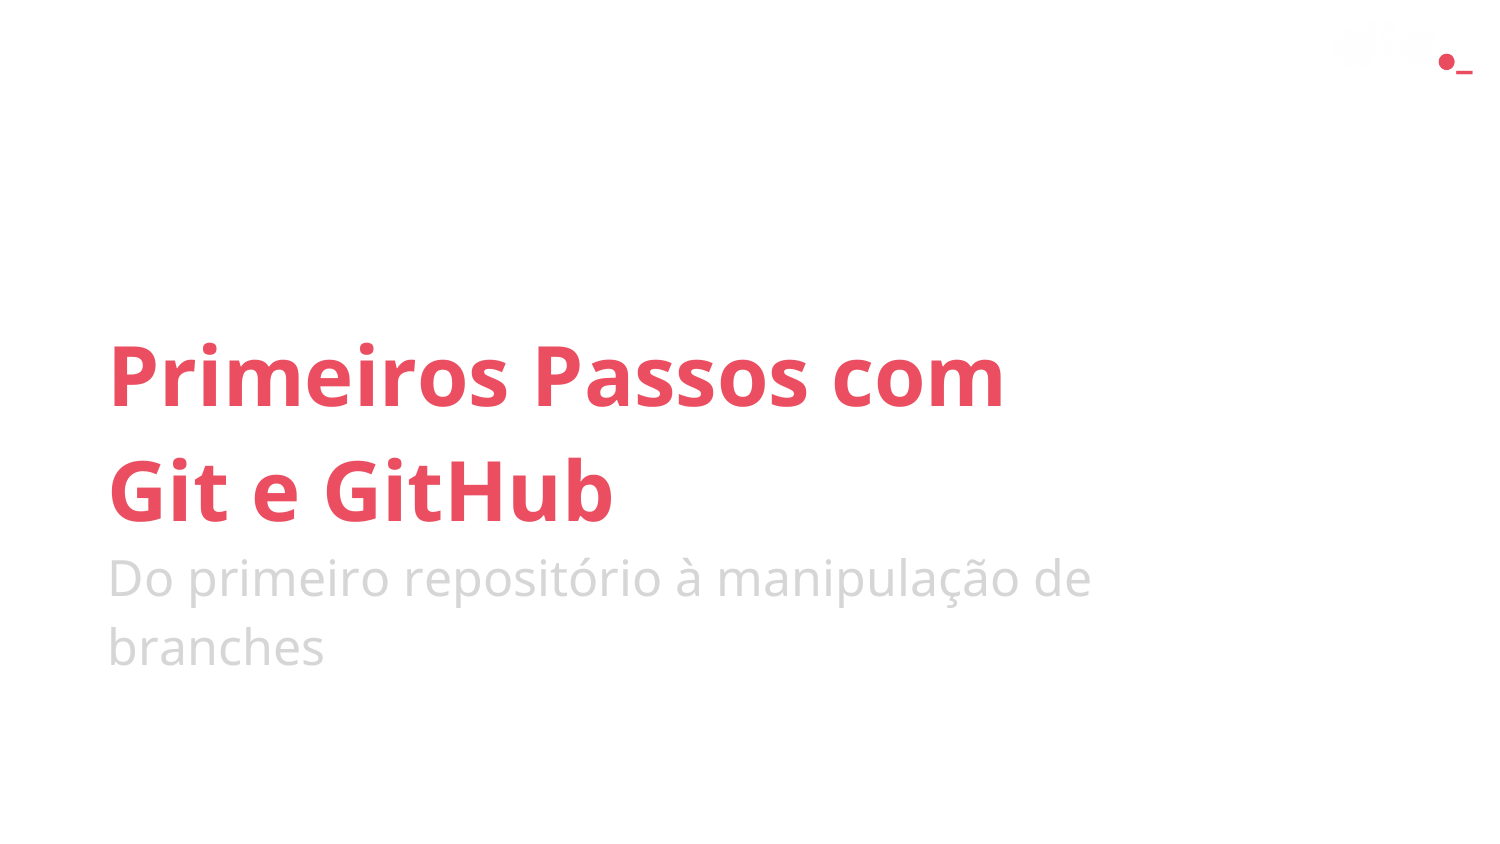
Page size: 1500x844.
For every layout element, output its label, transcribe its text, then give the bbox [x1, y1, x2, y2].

picture [1333, 19, 1473, 75]
text_box Primeiros Passos com Git e GitHub Do primeiro repositório à manipulação de branches [92, 292, 1309, 558]
